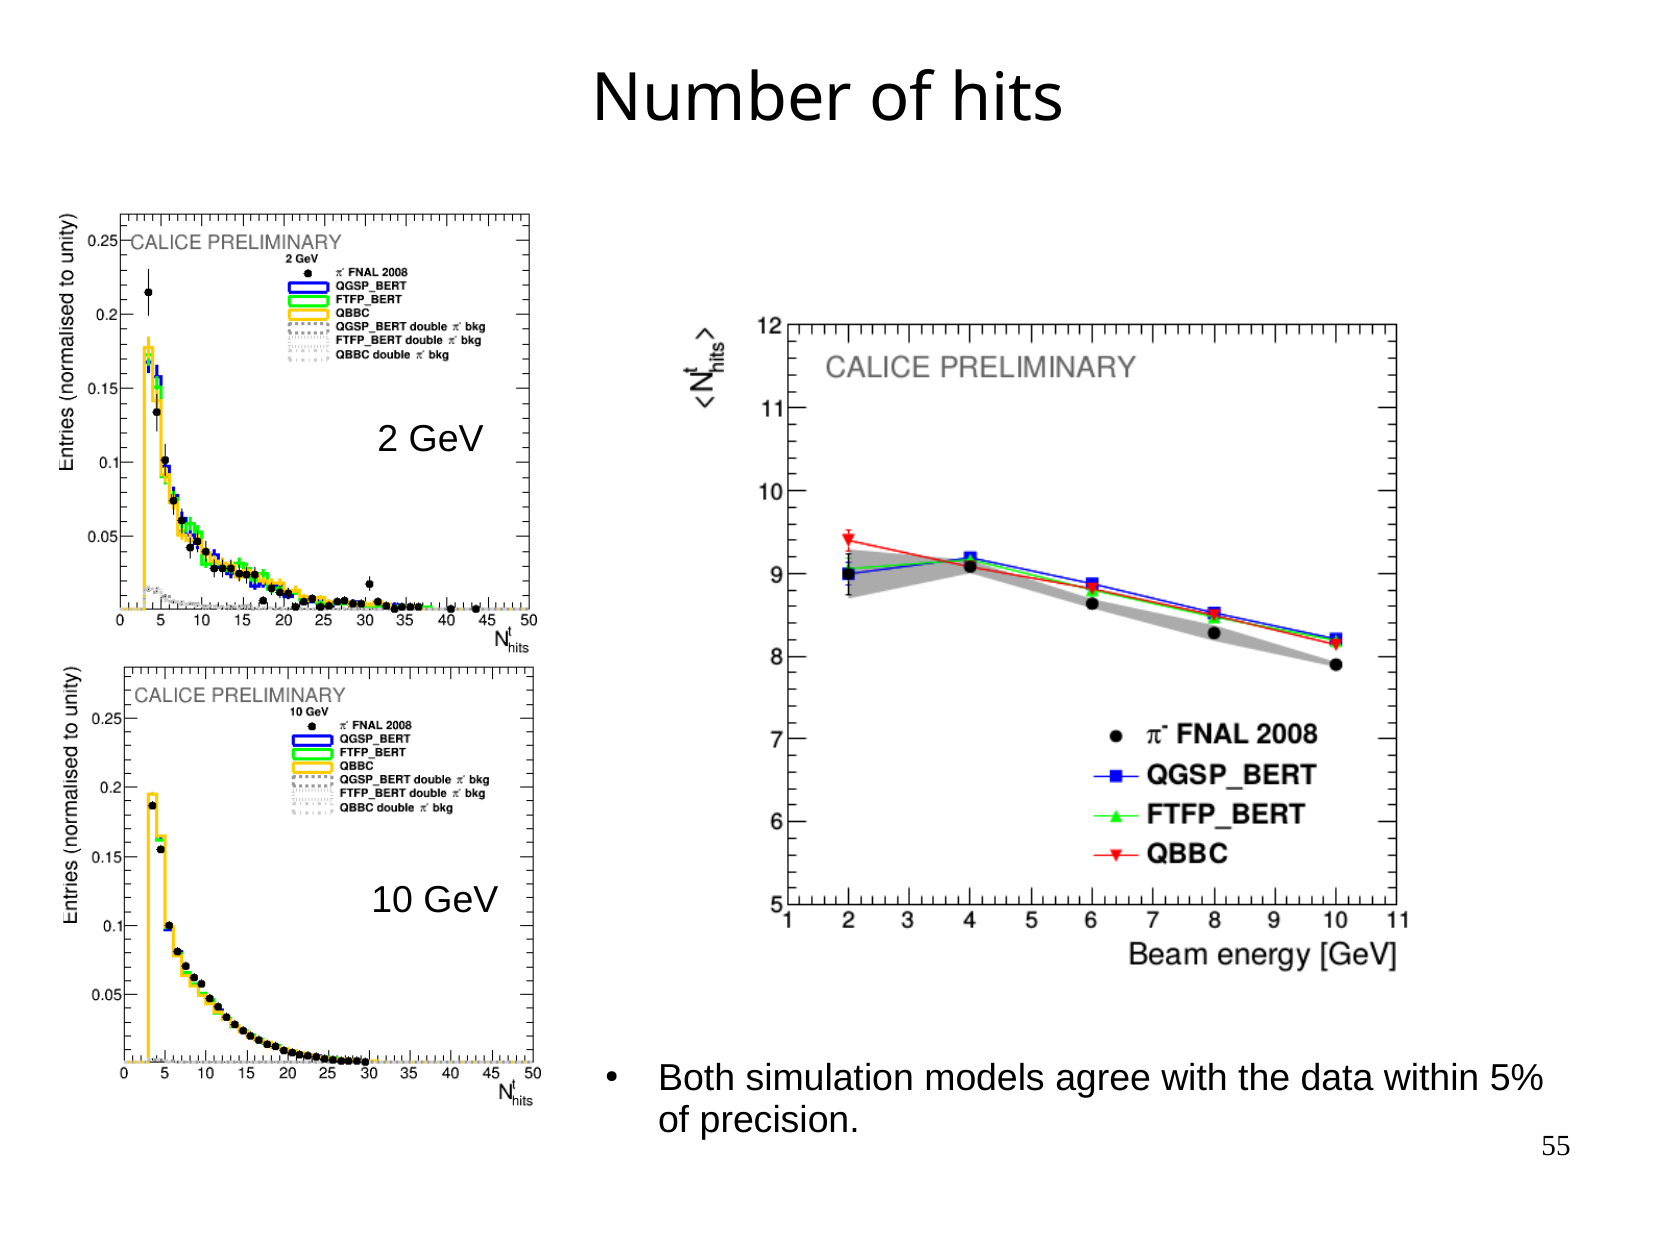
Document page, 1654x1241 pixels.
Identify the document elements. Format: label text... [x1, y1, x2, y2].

text_box 10 GeV [356, 870, 514, 928]
picture [677, 245, 1469, 976]
text_box 2 GeV [362, 410, 499, 468]
title Number of hits [85, 52, 1571, 138]
list Both simulation models agree with the data within 5% of precision. [587, 1056, 1571, 1216]
picture [59, 168, 548, 1109]
